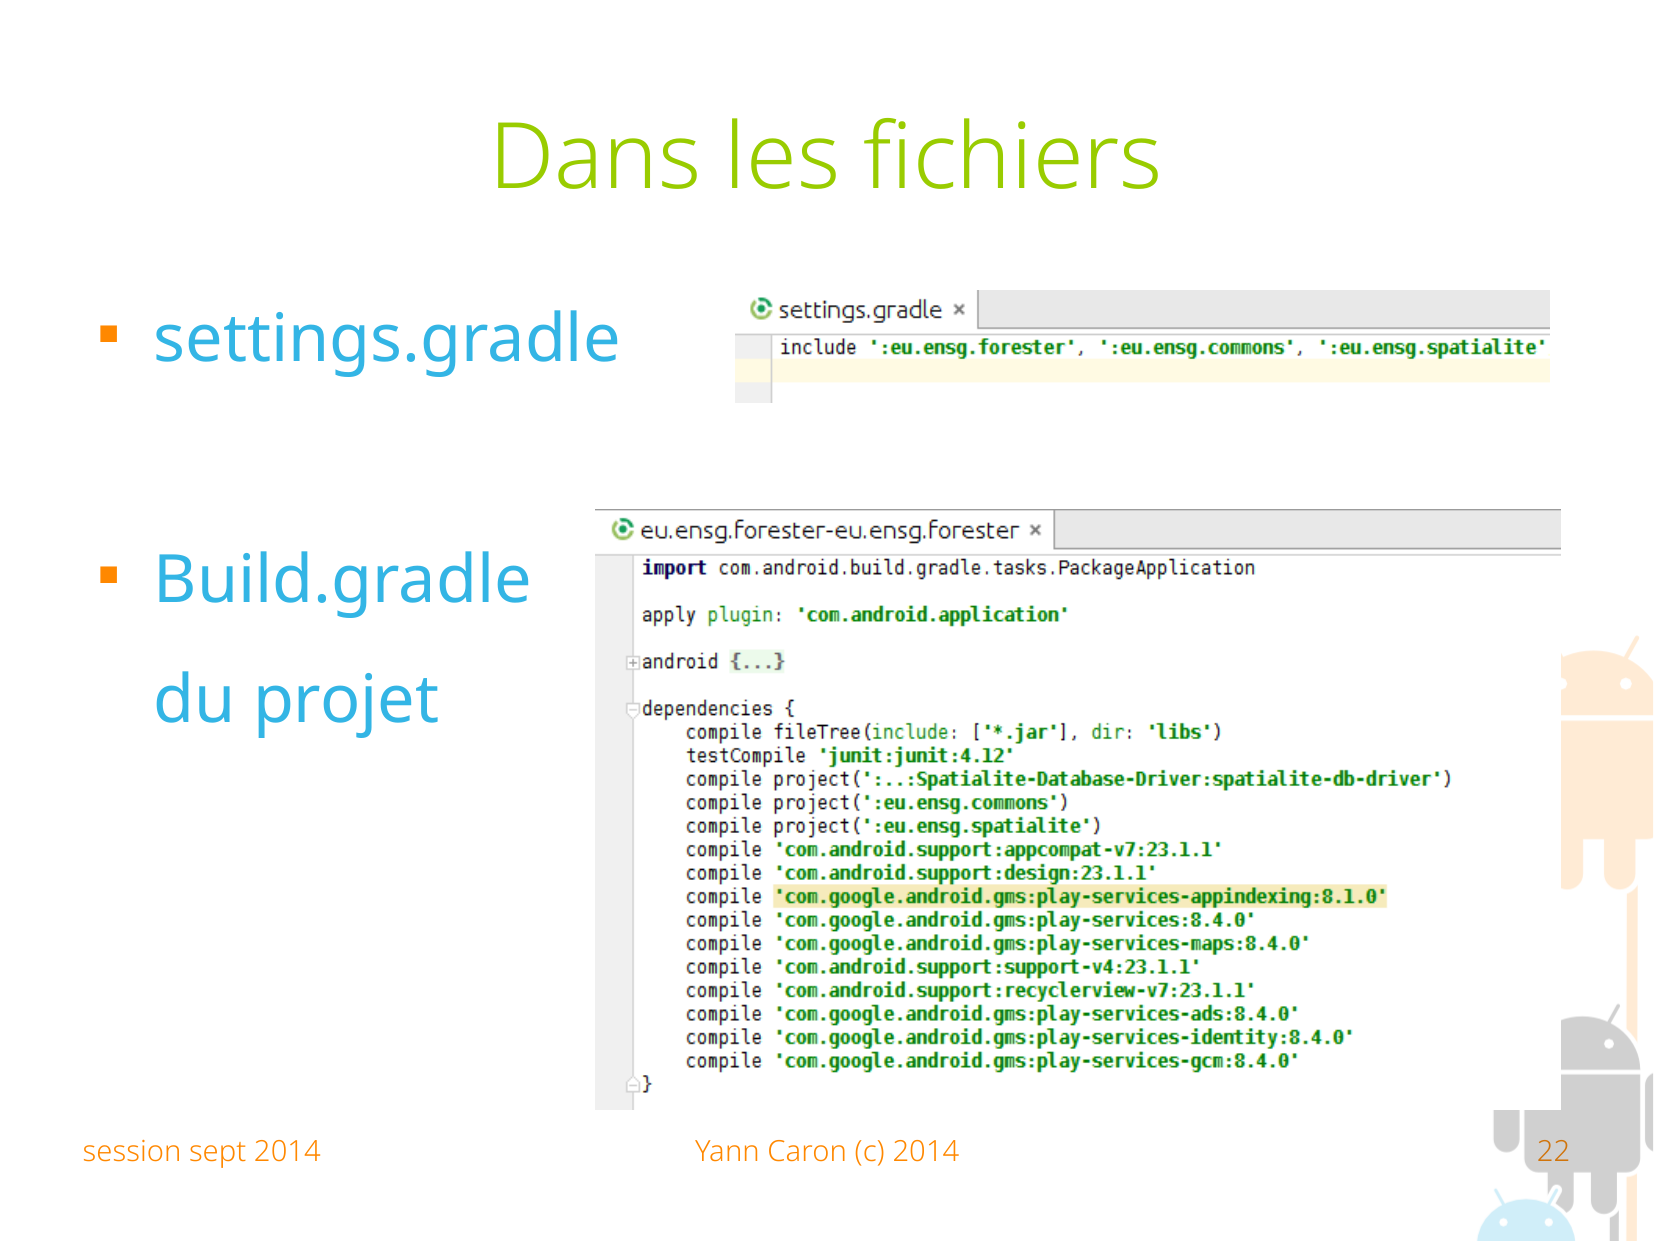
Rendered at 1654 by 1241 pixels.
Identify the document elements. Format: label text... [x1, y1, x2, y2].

title Dans les fichiers [82, 49, 1571, 257]
list settings.gradle Build.gradle du projet [82, 290, 1571, 1010]
picture [240, 423, 1654, 1241]
picture [735, 290, 1550, 403]
